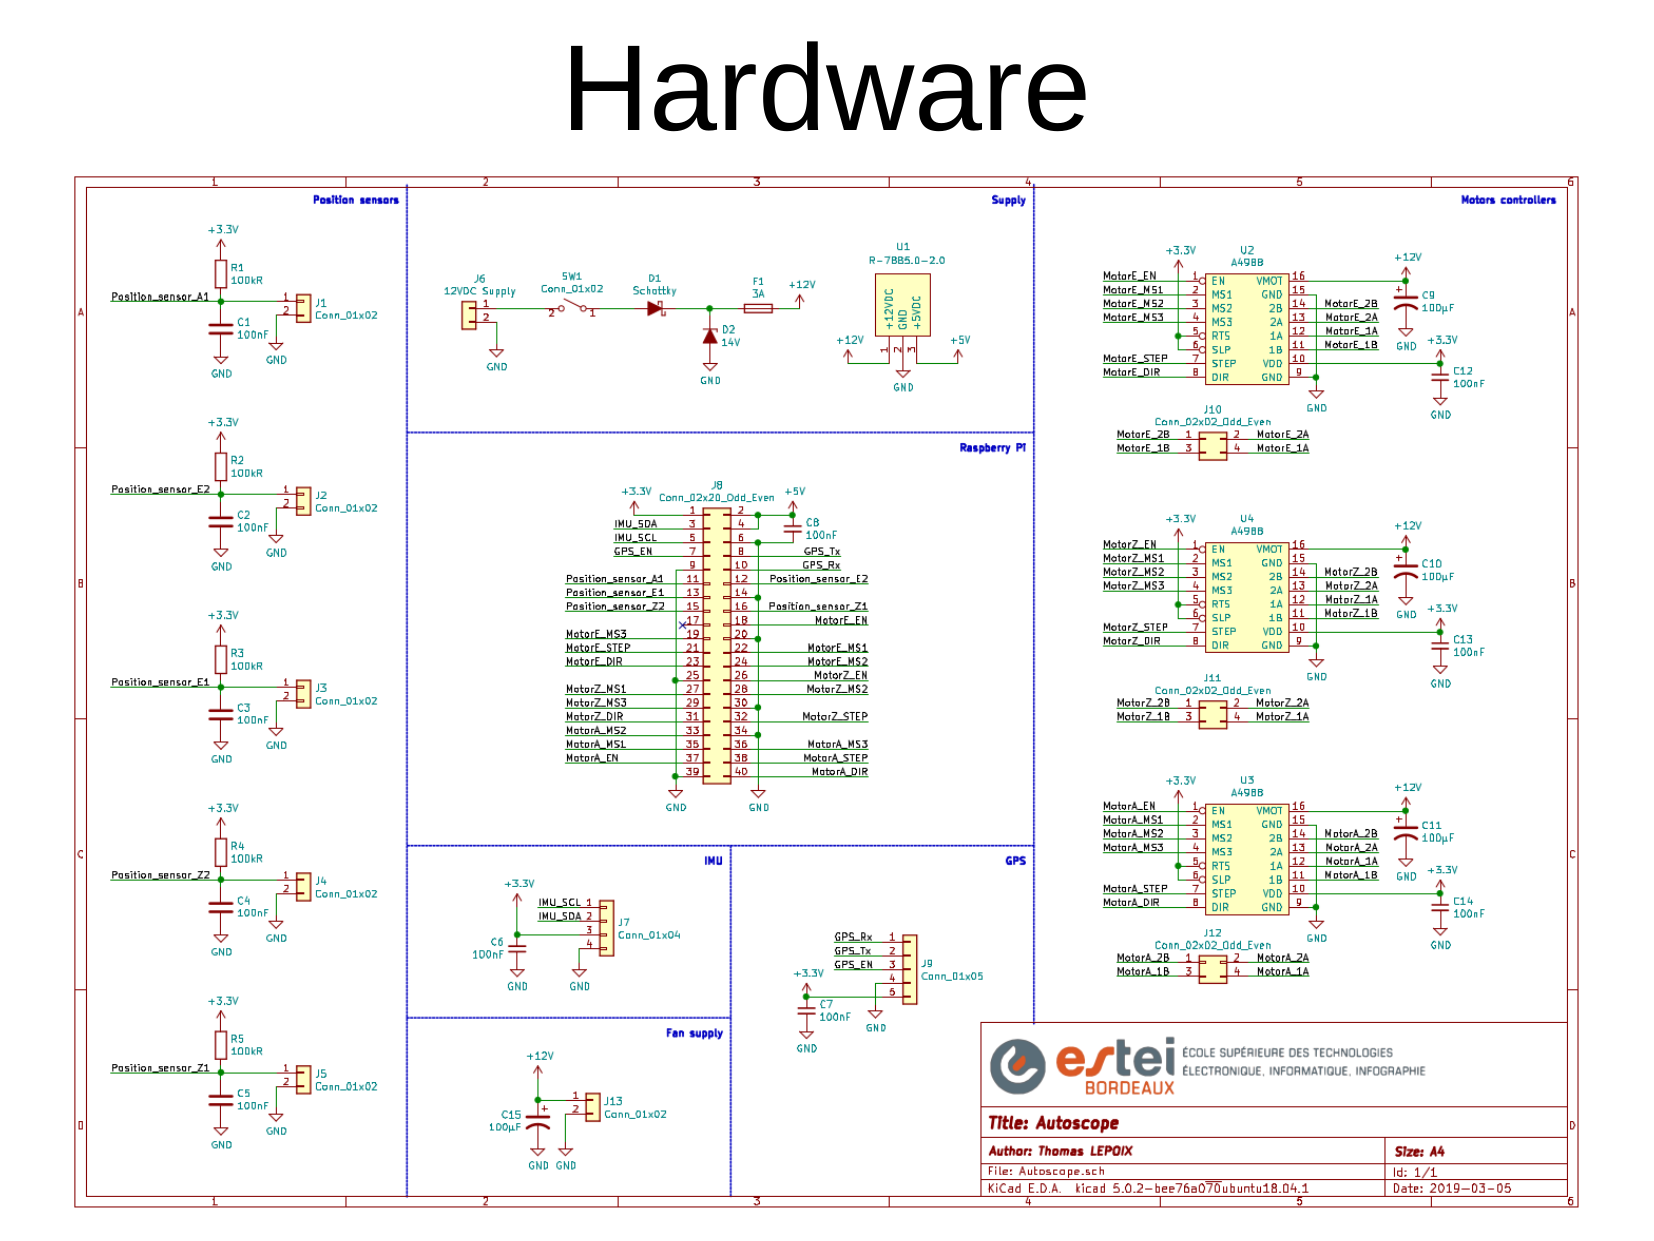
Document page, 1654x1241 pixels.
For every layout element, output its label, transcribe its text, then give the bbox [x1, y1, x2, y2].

picture [67, 169, 1587, 1217]
title Hardware [82, 0, 1571, 169]
